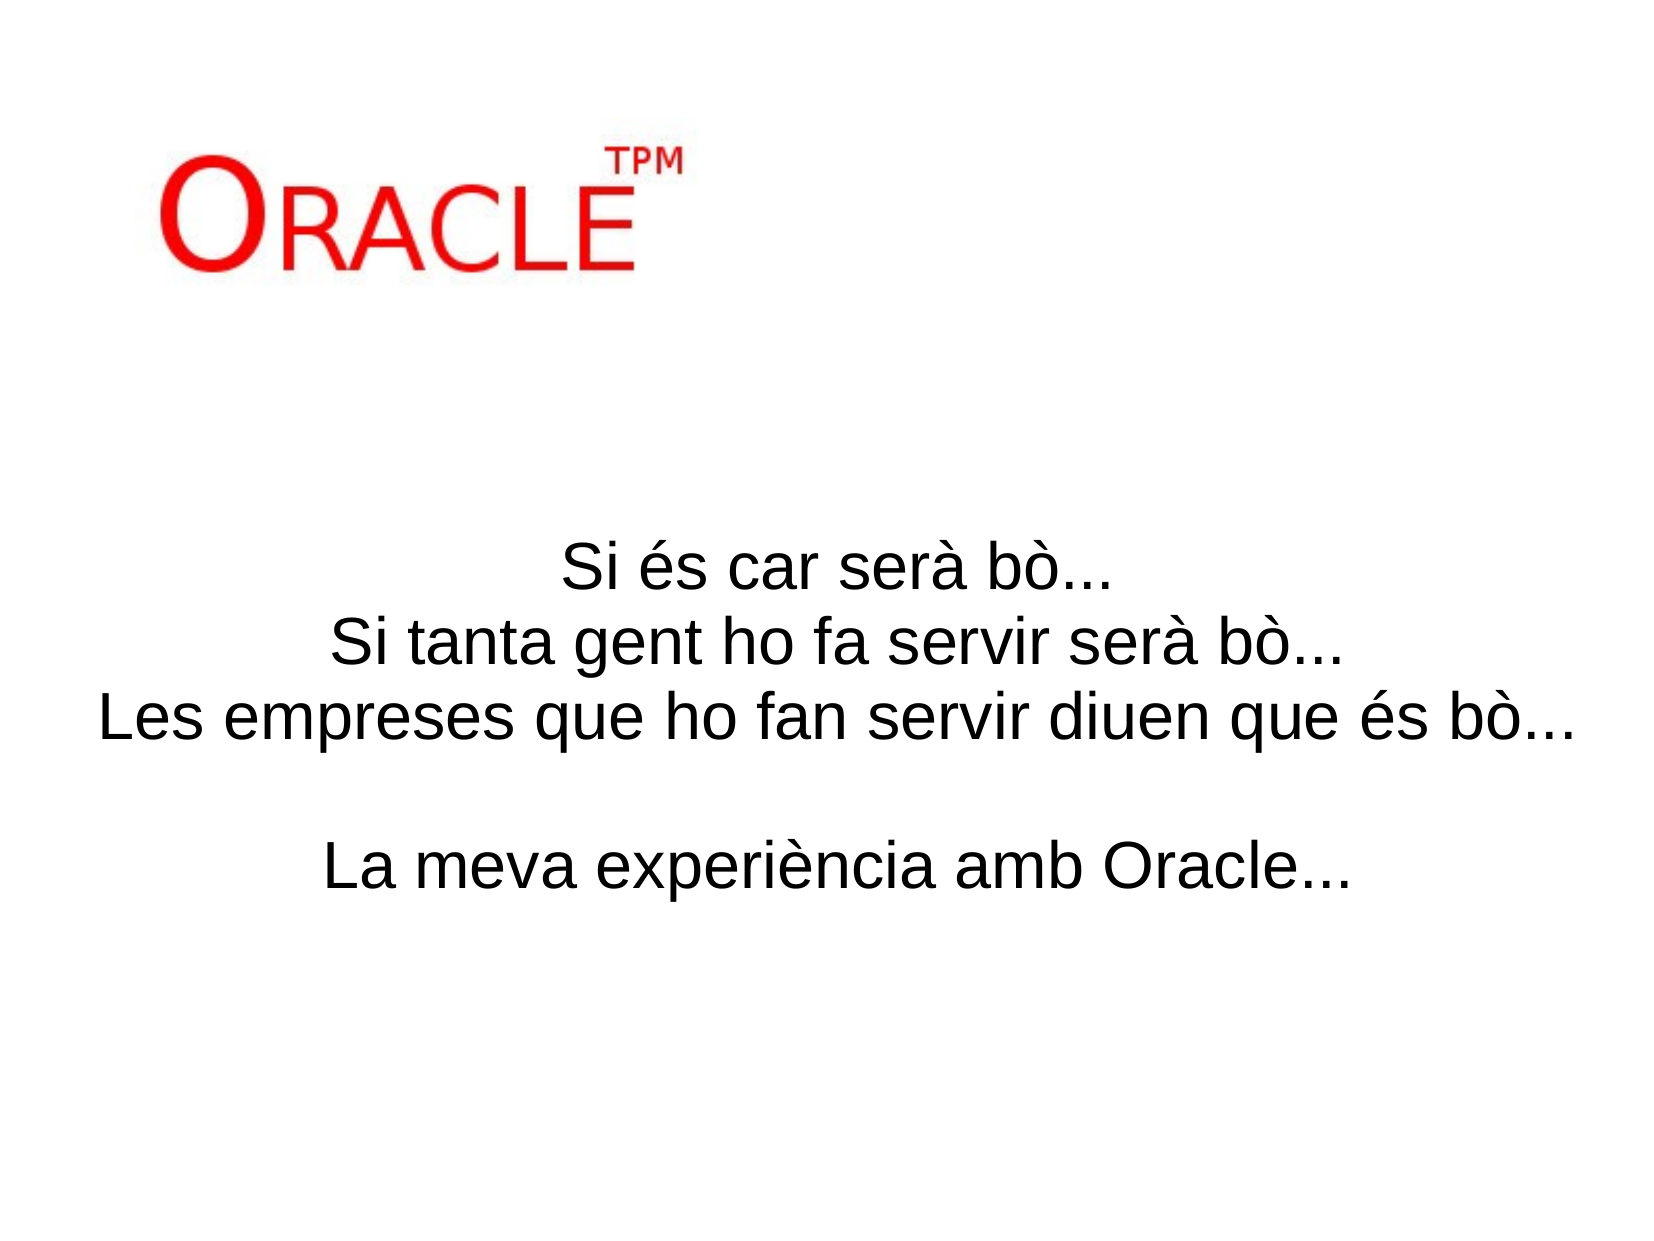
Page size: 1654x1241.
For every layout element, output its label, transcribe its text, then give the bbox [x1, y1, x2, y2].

text_box Si és car serà bò... Si tanta gent ho fa servir serà bò... Les empreses que ho fan servir diuen que és bò... La meva experiència amb Oracle... [94, 236, 1583, 1197]
picture [134, 118, 697, 236]
